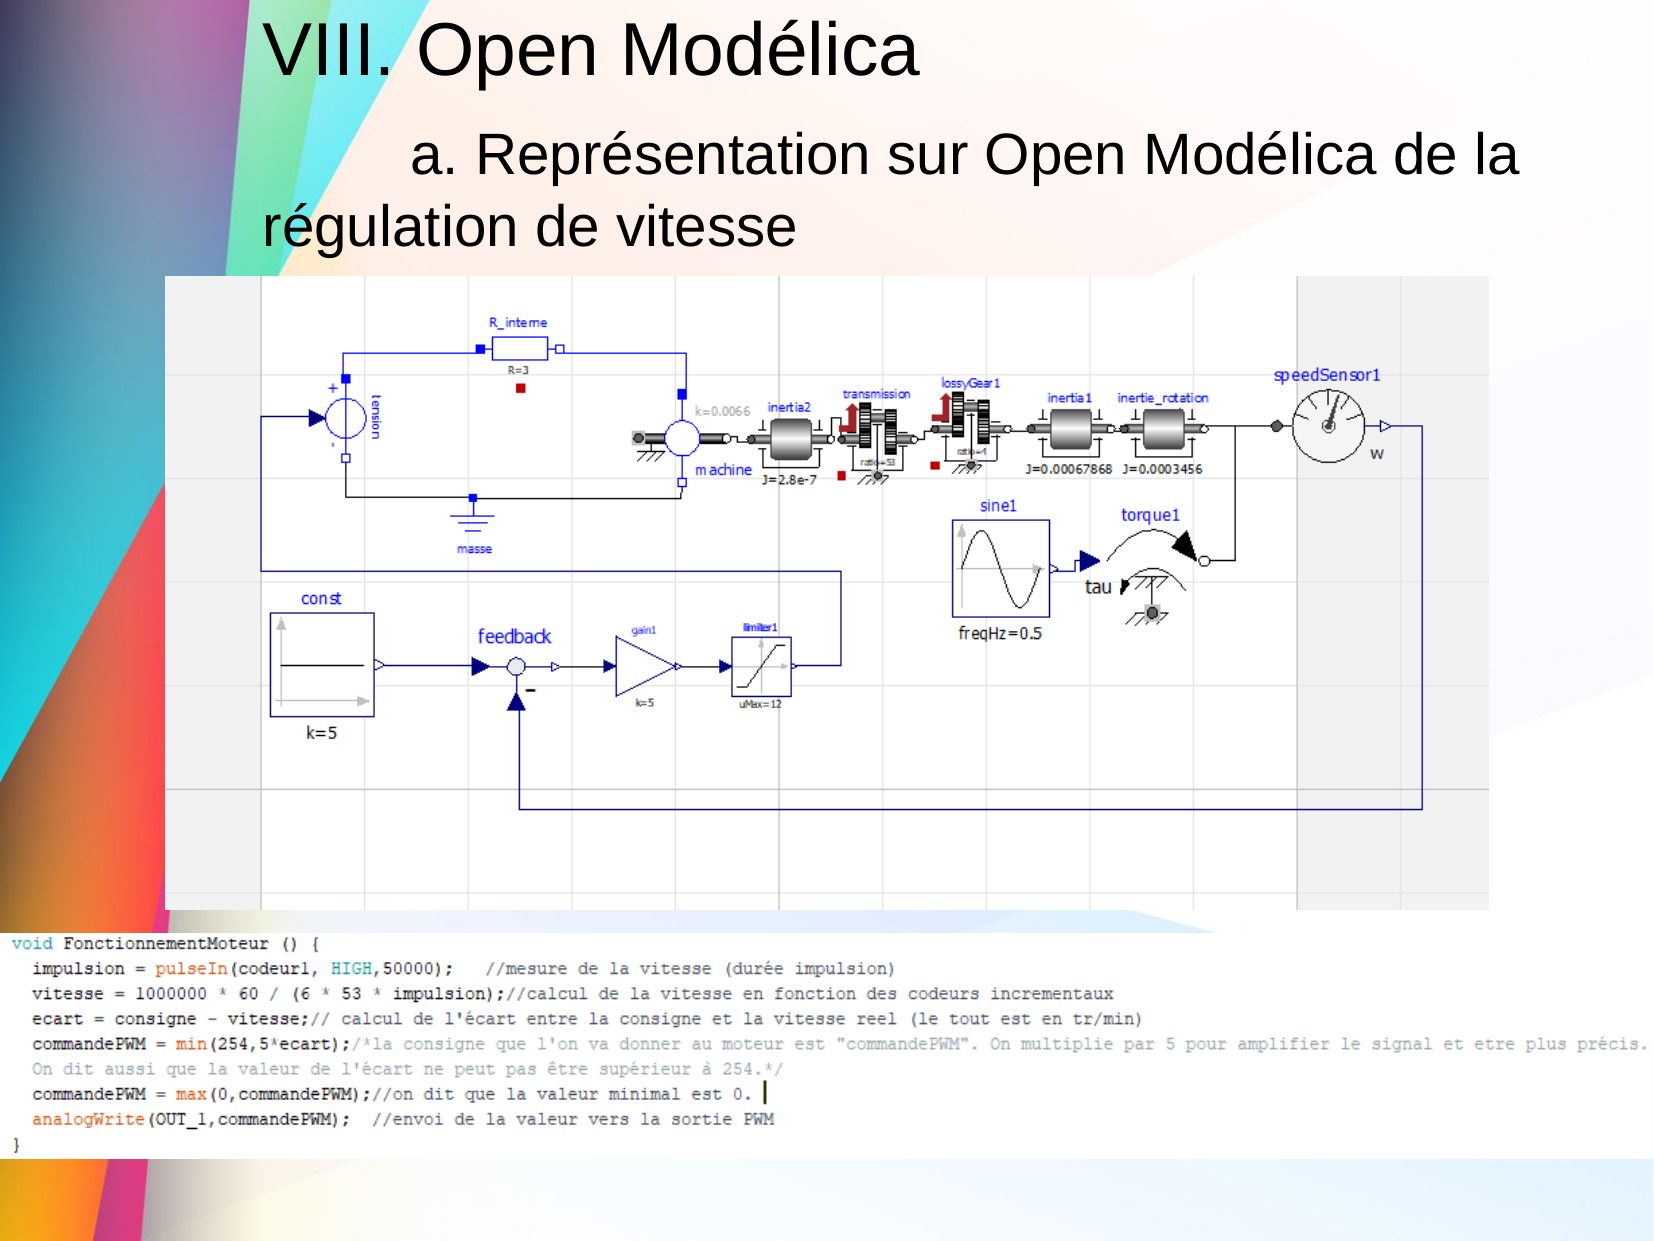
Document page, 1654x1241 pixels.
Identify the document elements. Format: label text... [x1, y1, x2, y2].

picture [0, 0, 1654, 1241]
text_box VIII. Open Modélica a. Représentation sur Open Modélica de la régulation de vitesse [248, 0, 1654, 267]
